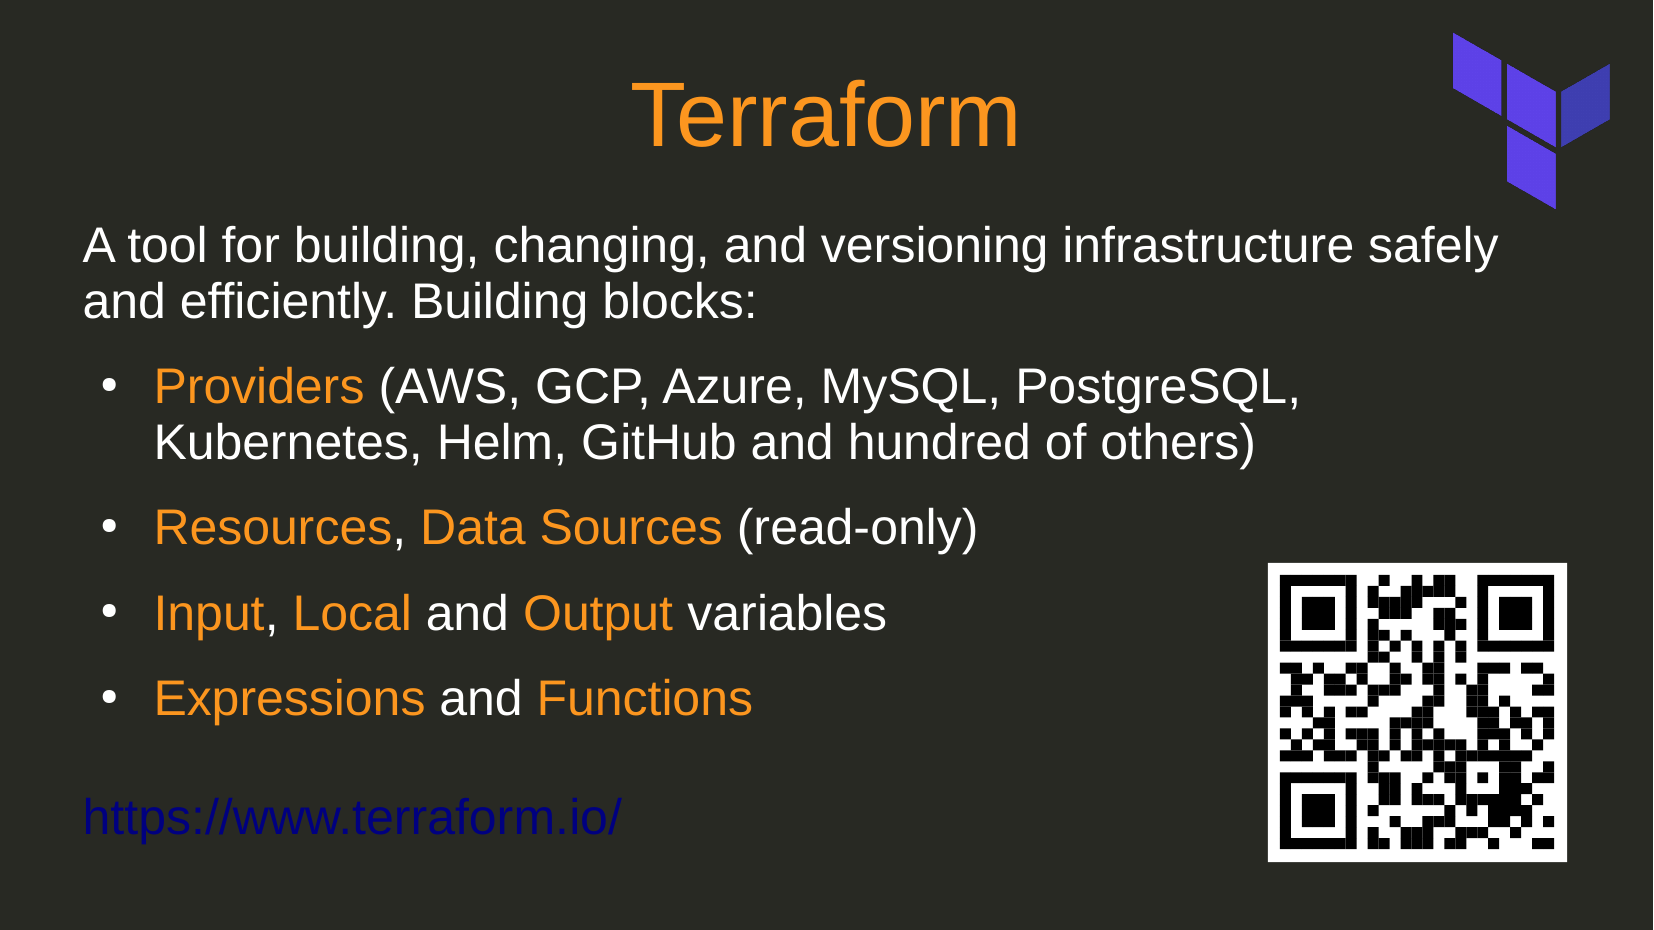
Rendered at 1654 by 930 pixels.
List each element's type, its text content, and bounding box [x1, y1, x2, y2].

picture [1267, 562, 1568, 863]
title Terraform [82, 37, 1425, 193]
picture [1425, 14, 1637, 227]
list A tool for building, changing, and versioning infrastructure safely and efficiently. Building blocks: Providers (AWS, GCP, Azure, MySQL, PostgreSQL, Kubernetes, Helm, GitHub and hundred of others) Resources, Data Sources (read-only) Input, Local and Output variables Expressions and Functions https://www.terraform.io/ [82, 217, 1571, 930]
